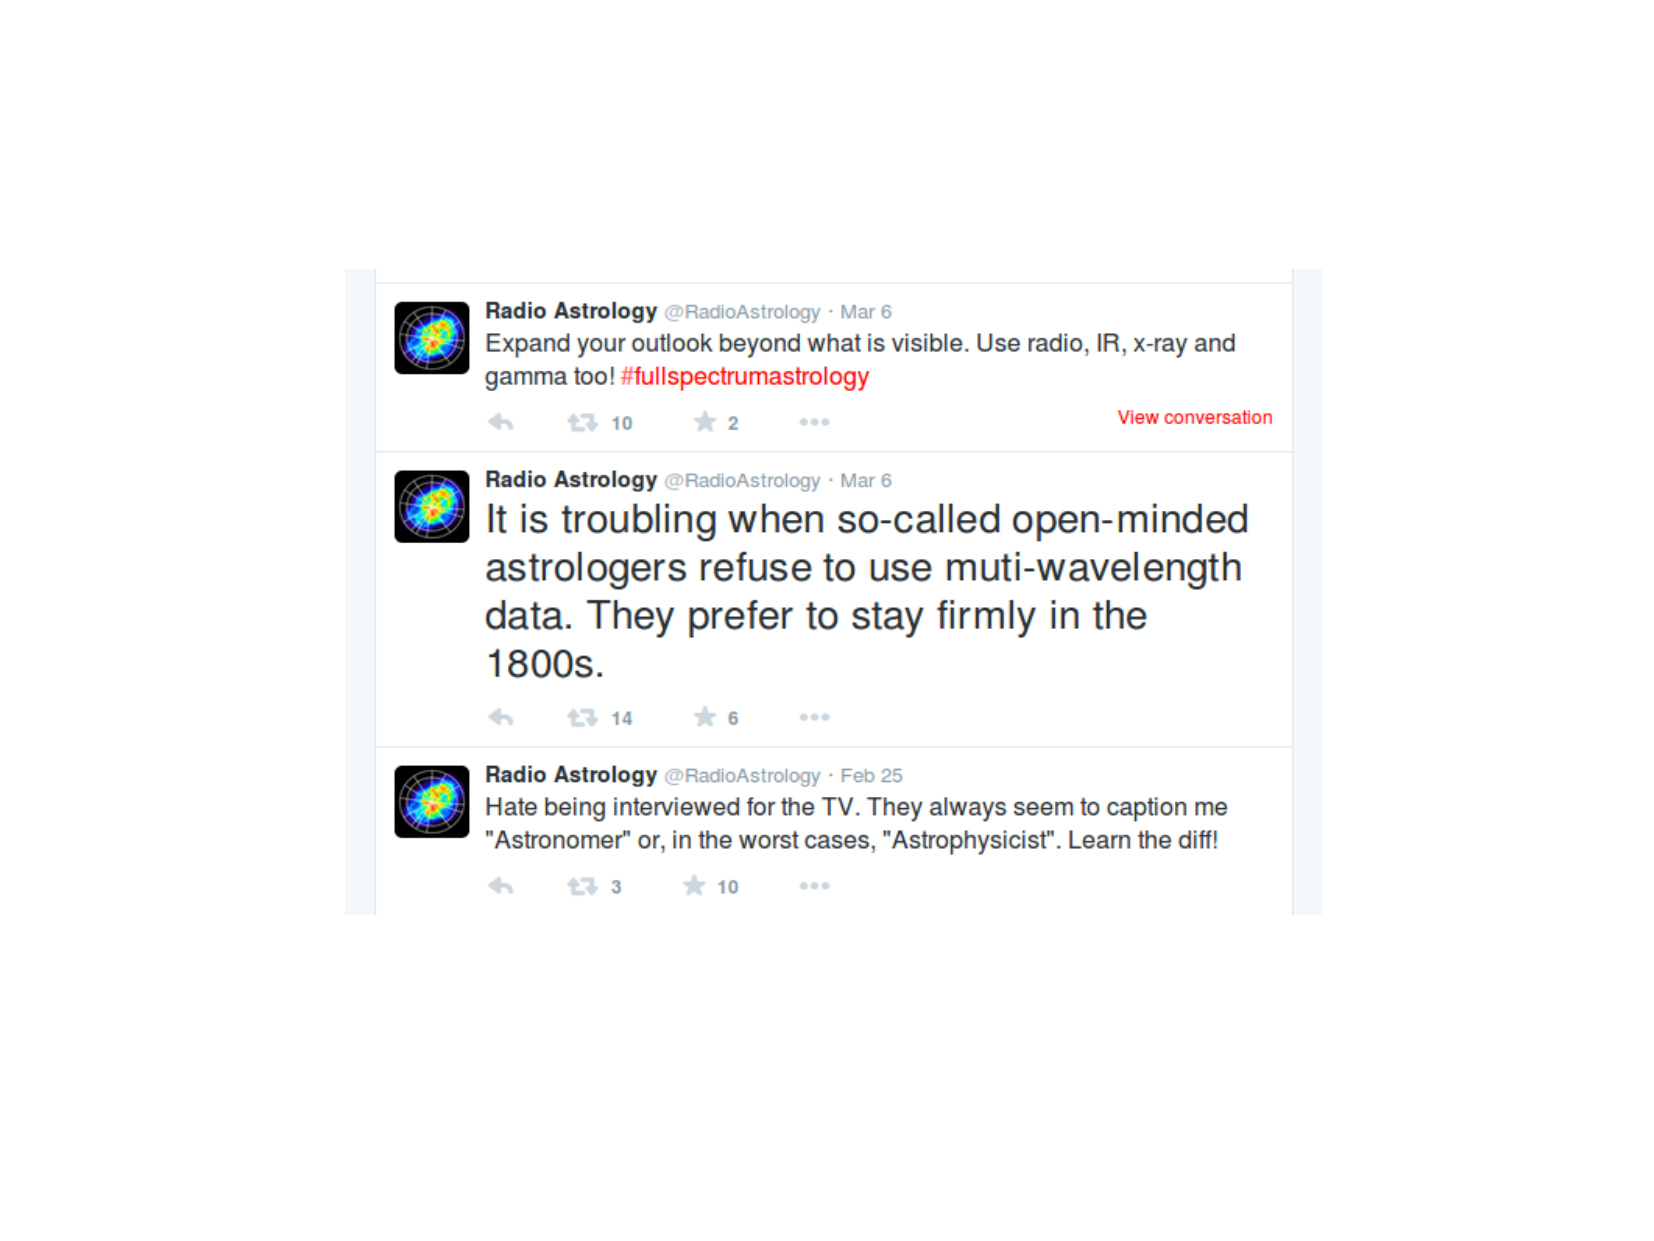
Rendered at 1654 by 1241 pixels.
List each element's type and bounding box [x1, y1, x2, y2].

picture [345, 269, 1322, 916]
